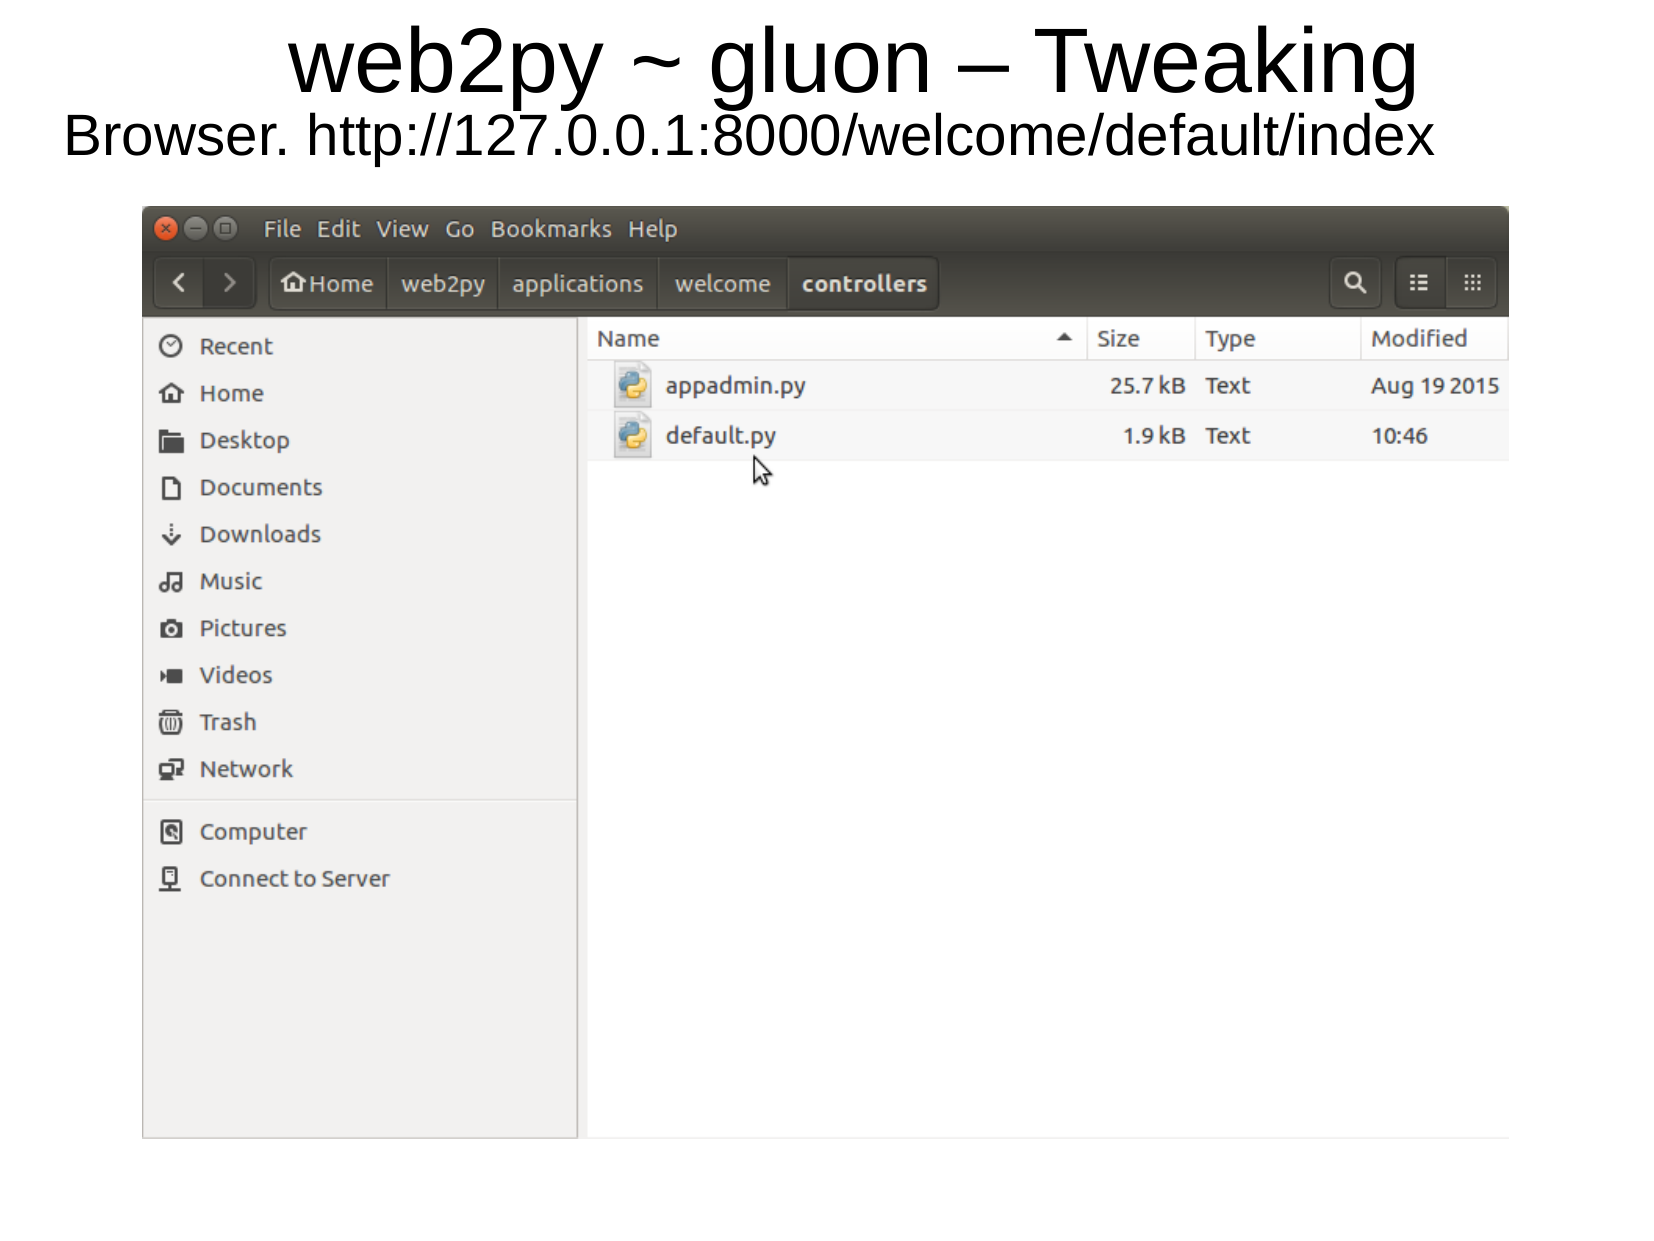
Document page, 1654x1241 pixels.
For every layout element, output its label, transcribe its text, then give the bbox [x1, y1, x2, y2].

picture [142, 206, 1509, 1139]
title web2py ~ gluon – Tweaking [111, 9, 1600, 102]
title Browser. http://127.0.0.1:8000/welcome/default/index [63, 102, 1627, 168]
